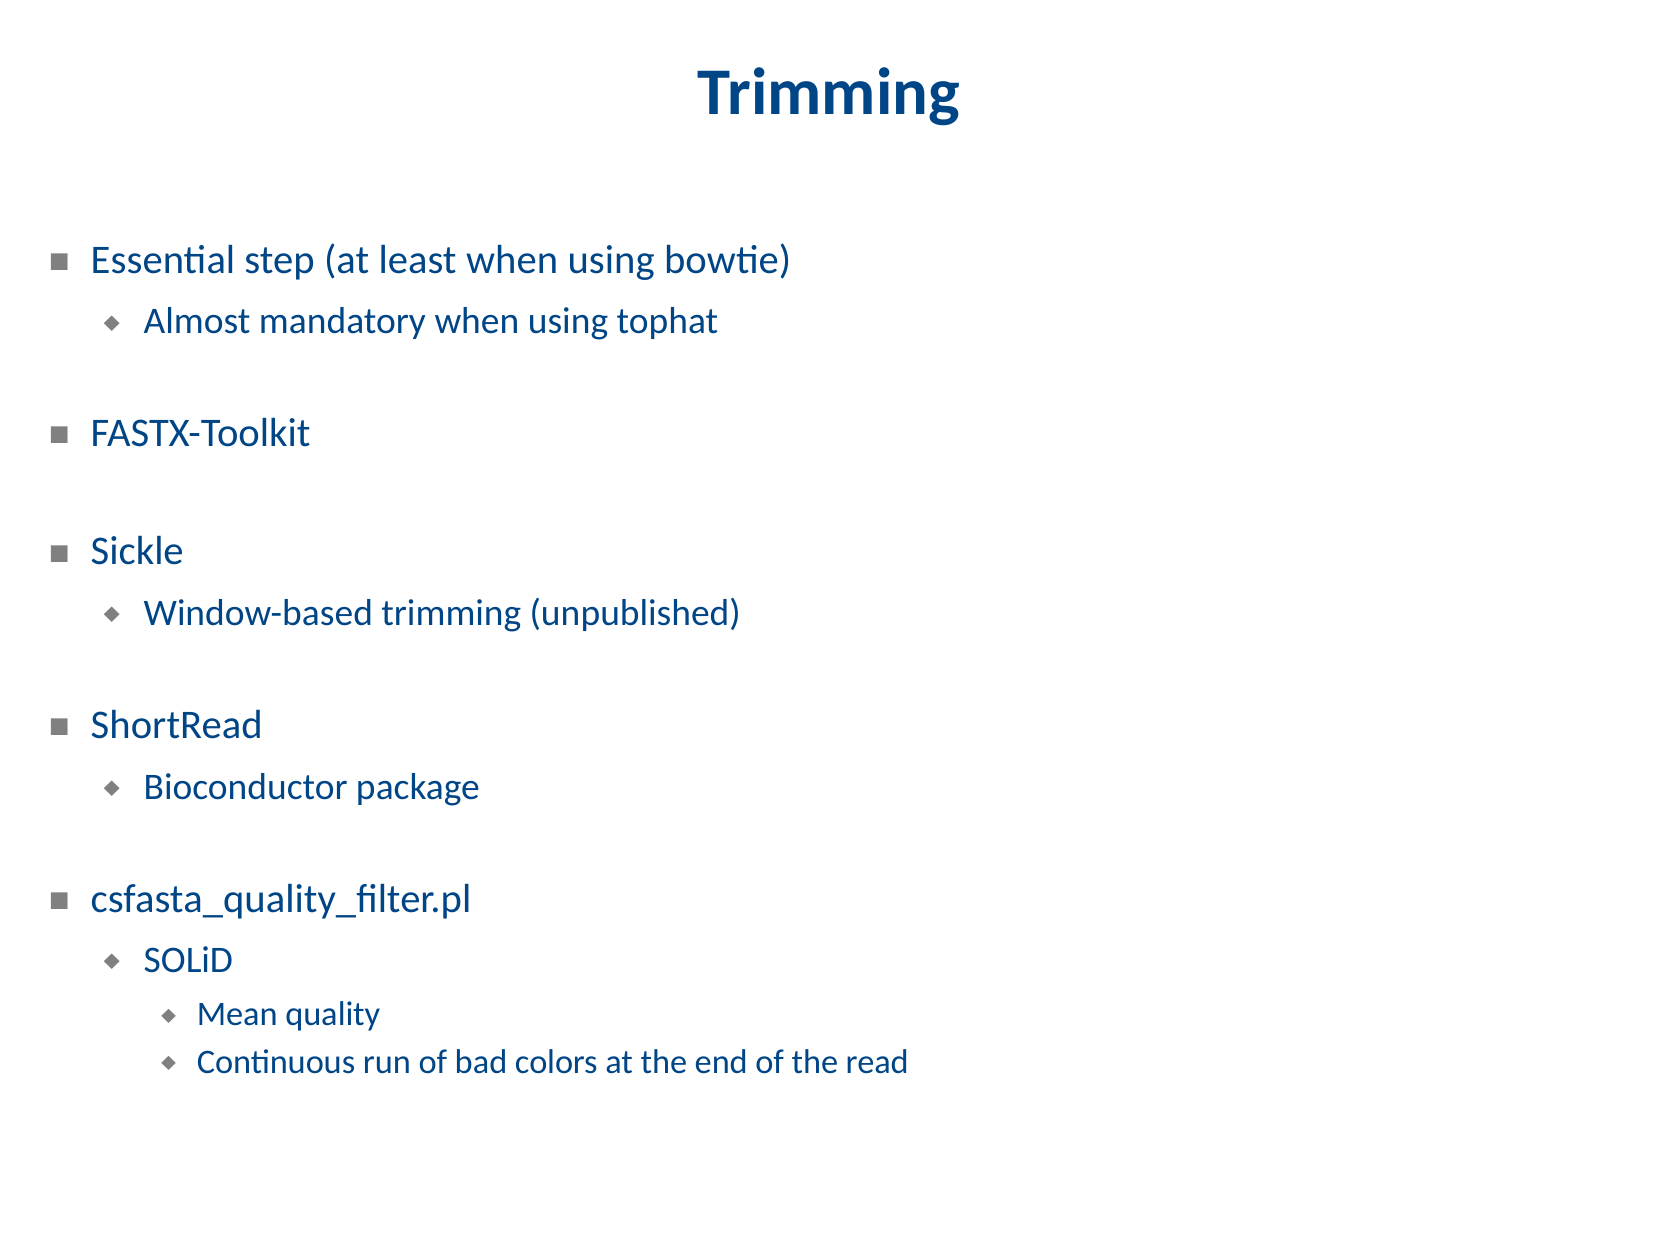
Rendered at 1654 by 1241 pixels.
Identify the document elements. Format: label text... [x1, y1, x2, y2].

list Essential step (at least when using bowtie) Almost mandatory when using tophat FASTX-Toolkit Sickle Window-based trimming (unpublished) ShortRead Bioconductor package csfasta_quality_filter.pl SOLiD Mean quality Continuous run of bad colors at the end of the read [37, 180, 1571, 1088]
title Trimming [85, 18, 1574, 177]
